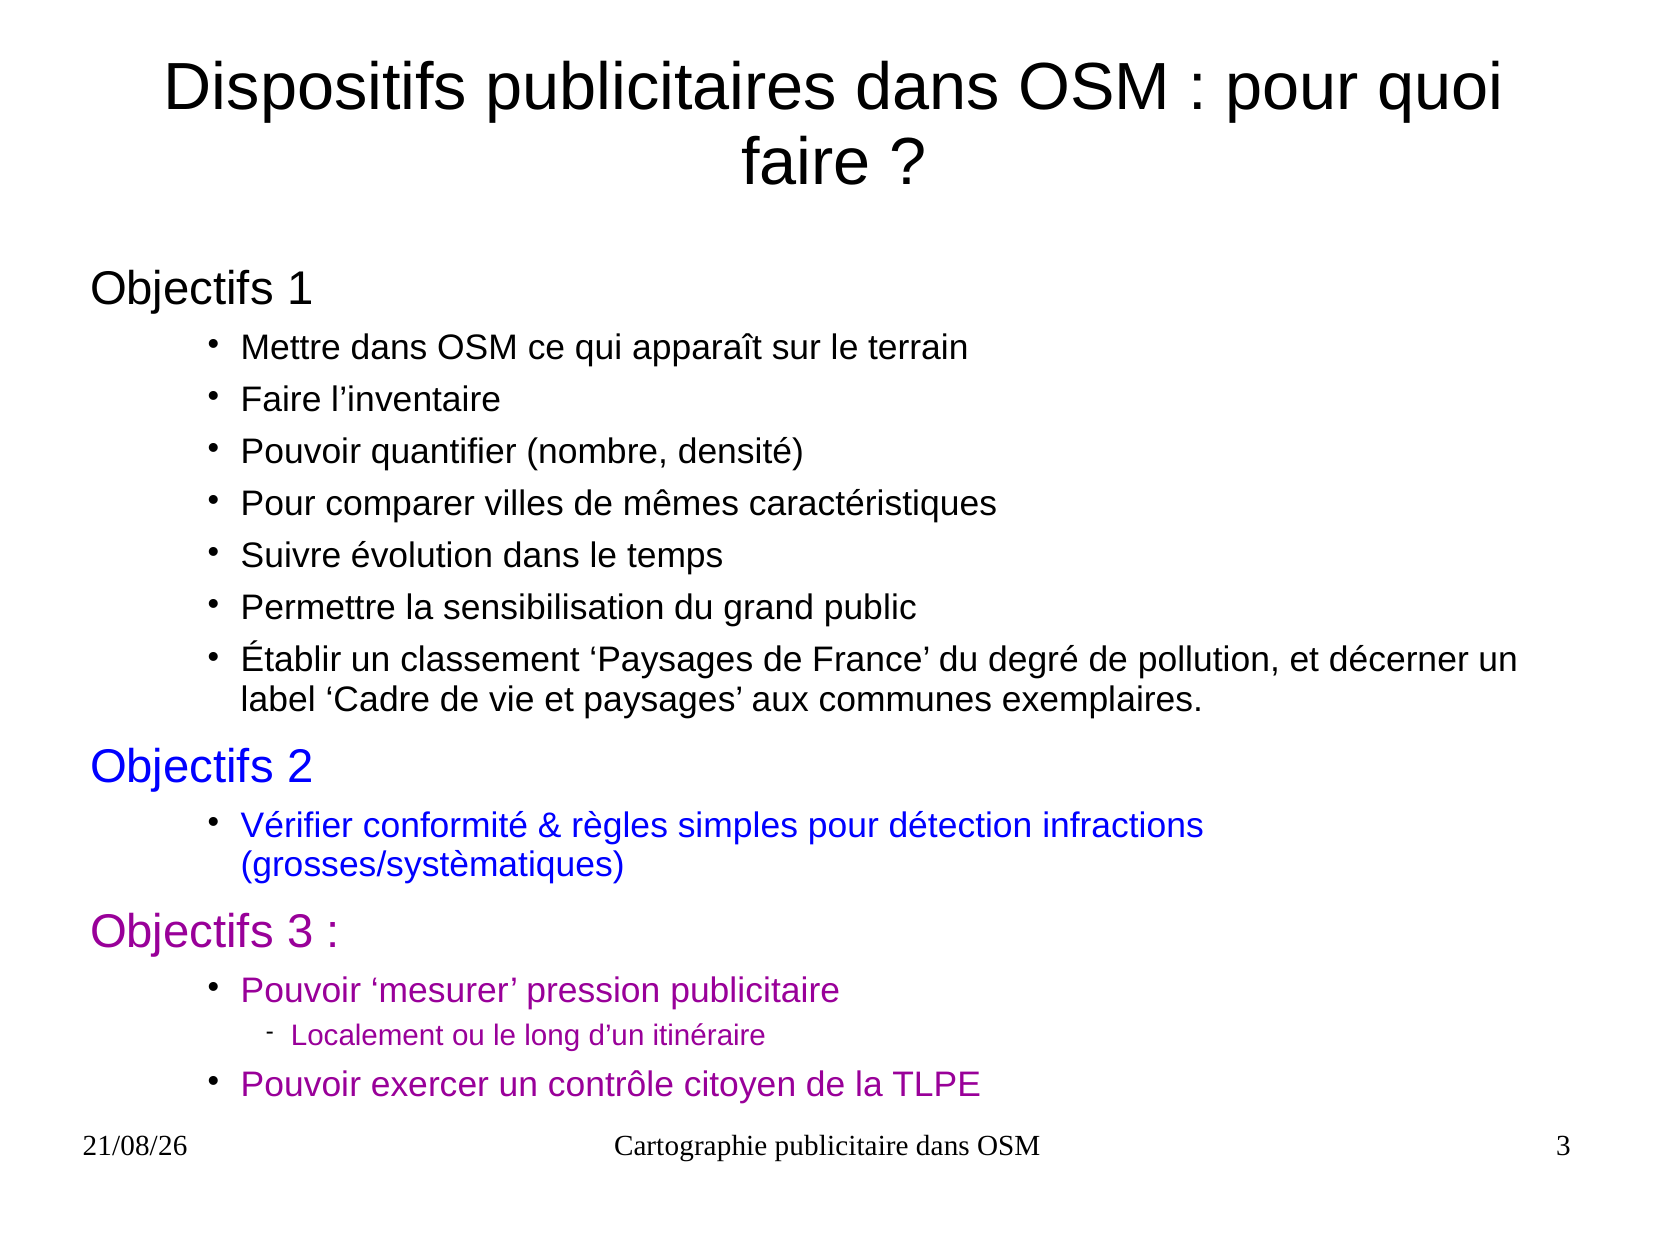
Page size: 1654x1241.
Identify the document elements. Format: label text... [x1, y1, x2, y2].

title Dispositifs publicitaires dans OSM : pour quoi faire ? [90, 19, 1579, 179]
list Objectifs 1 Mettre dans OSM ce qui apparaît sur le terrain Faire l’inventaire Pouvoir quantifier (nombre, densité) Pour comparer villes de mêmes caractéristiques Suivre évolution dans le temps Permettre la sensibilisation du grand public Établir un classement ‘Paysages de France’ du degré de pollution, et décerner un label ‘Cadre de vie et paysages’ aux communes exemplaires. Objectifs 2 Vérifier conformité & règles simples pour détection infractions (grosses/systèmatiques) Objectifs 3 : Pouvoir ‘mesurer’ pression publicitaire Localement ou le long d’un itinéraire Pouvoir exercer un contrôle citoyen de la TLPE [90, 179, 1579, 1110]
